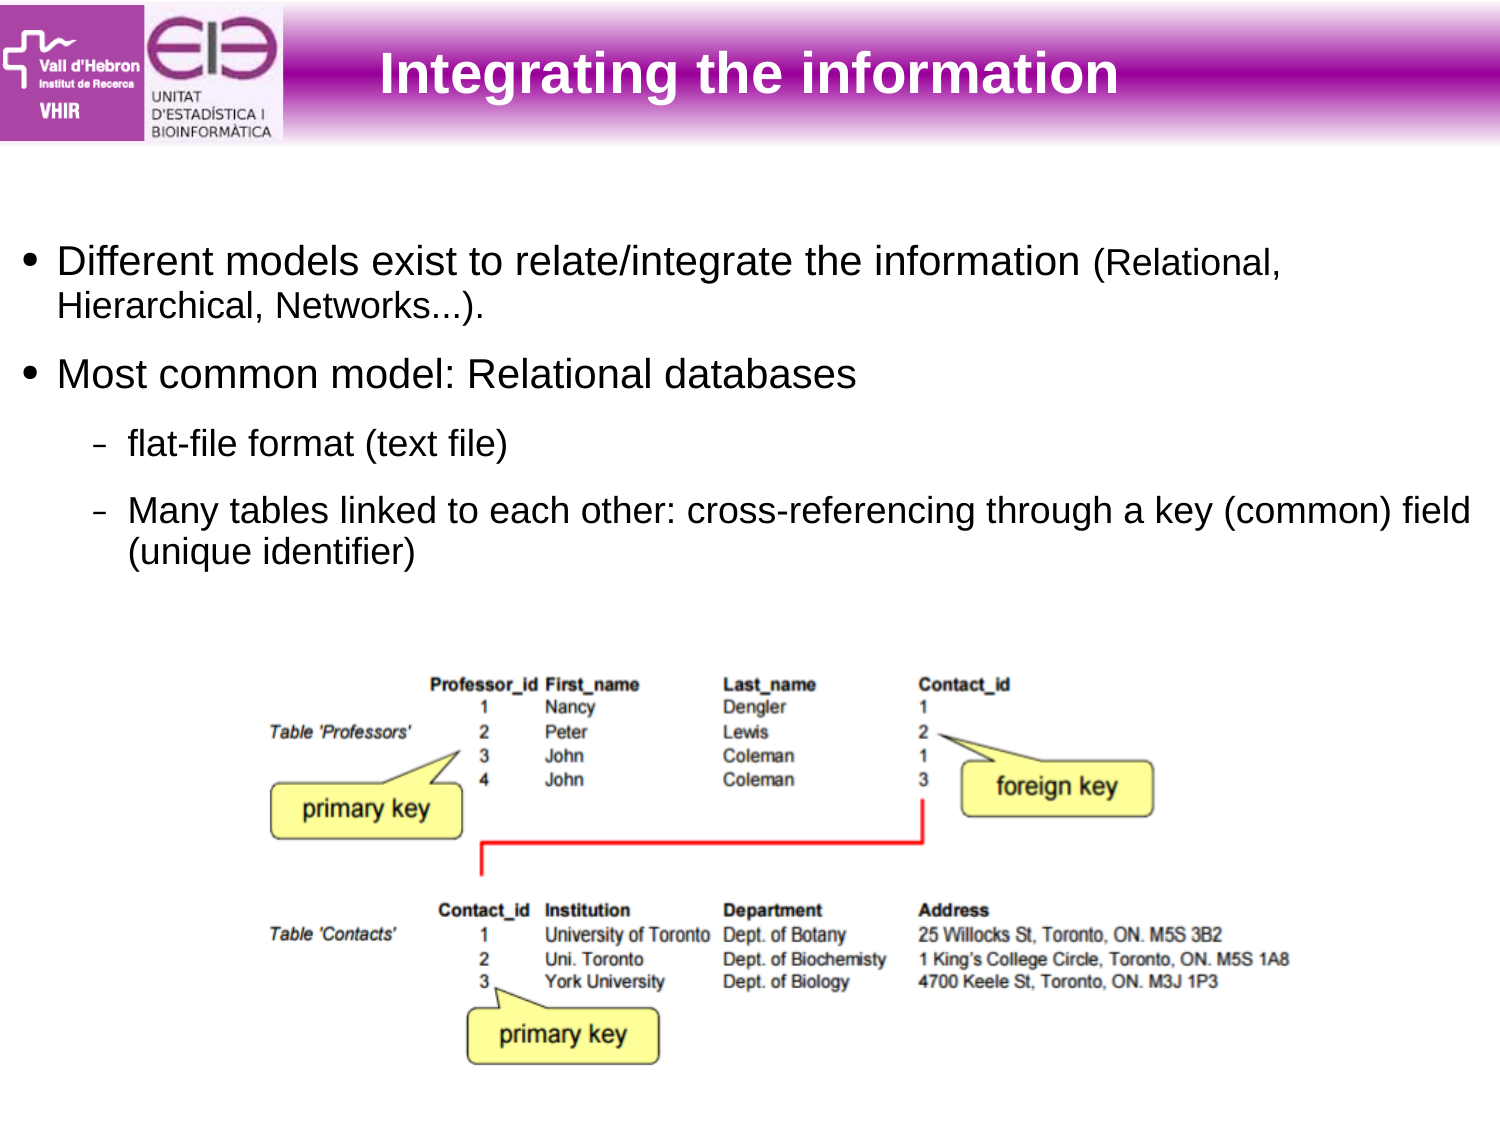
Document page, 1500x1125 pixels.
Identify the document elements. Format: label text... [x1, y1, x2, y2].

picture [0, 5, 284, 141]
text_box Different models exist to relate/integrate the information (Relational, Hierarchical, Networks...). Most common model: Relational databases flat-file format (text file) Many tables linked to each other: cross-referencing through a key (common) field (unique identifier) [6, 230, 1500, 600]
text_box Integrating the information [0, 0, 1500, 148]
picture [225, 656, 1321, 1081]
